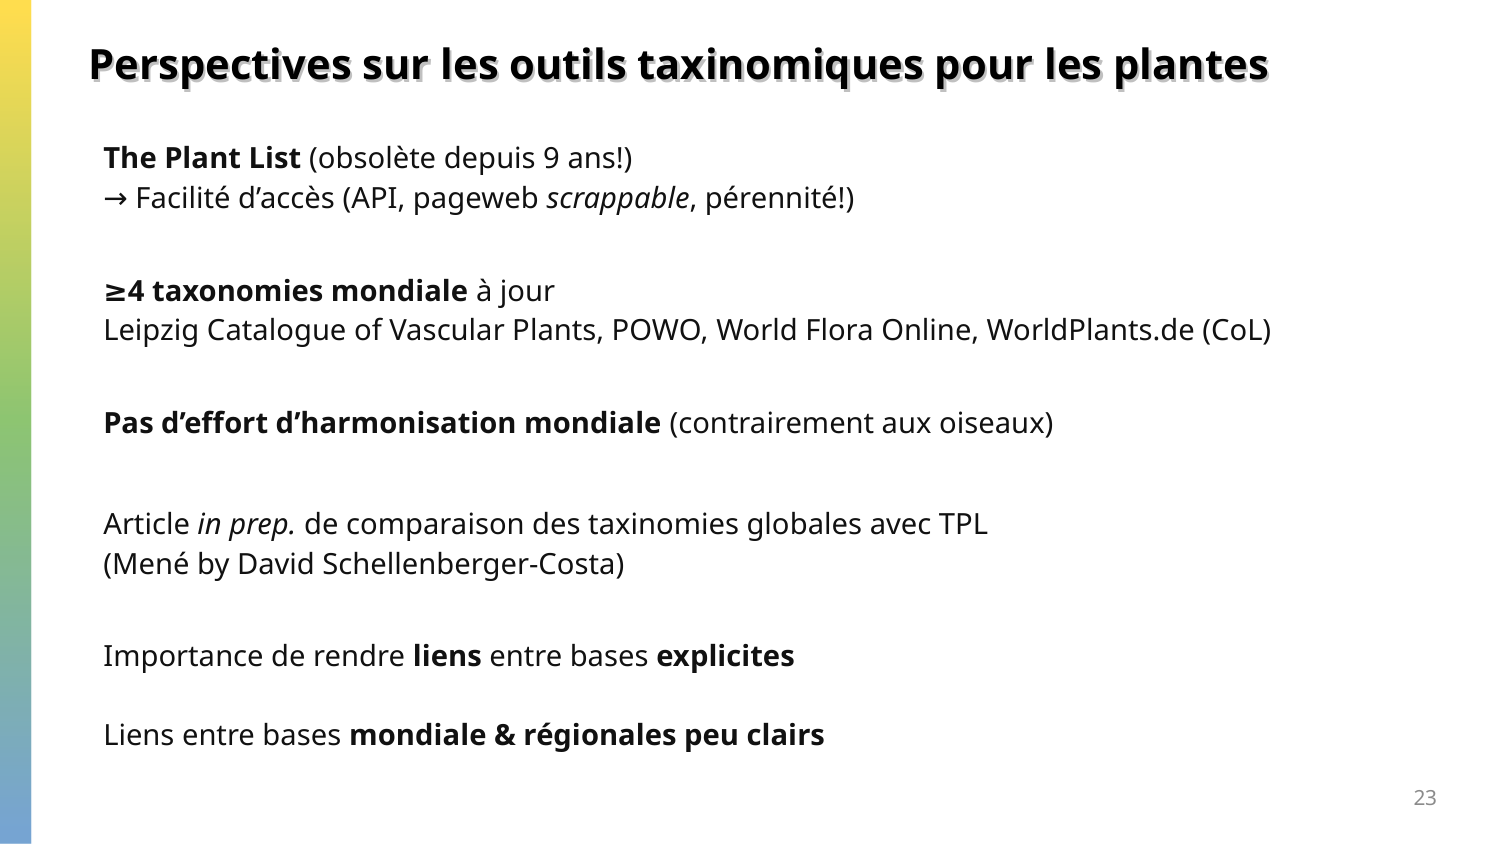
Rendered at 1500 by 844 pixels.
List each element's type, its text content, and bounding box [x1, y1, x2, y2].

slide_number <numéro> [1240, 793, 1437, 813]
picture [0, 0, 1500, 844]
text_box Liens entre bases mondiale & régionales peu clairs [88, 706, 1441, 793]
text_box ≥4 taxonomies mondiale à jour Leipzig Catalogue of Vascular Plants, POWO, World Flora Online, WorldPlants.de (CoL) [88, 262, 1489, 349]
text_box Pas d’effort d’harmonisation mondiale (contrairement aux oiseaux) [88, 394, 1288, 446]
text_box The Plant List (obsolète depuis 9 ans!) → Facilité d’accès (API, pageweb scrappable, pérennité!) [88, 129, 1282, 217]
text_box Importance de rendre liens entre bases explicites [88, 627, 1288, 679]
list Perspectives sur les outils taxinomiques pour les plantes [88, 38, 1442, 133]
text_box Article in prep. de comparaison des taxinomies globales avec TPL (Mené by David Schellenberger-Costa) [88, 496, 1347, 583]
